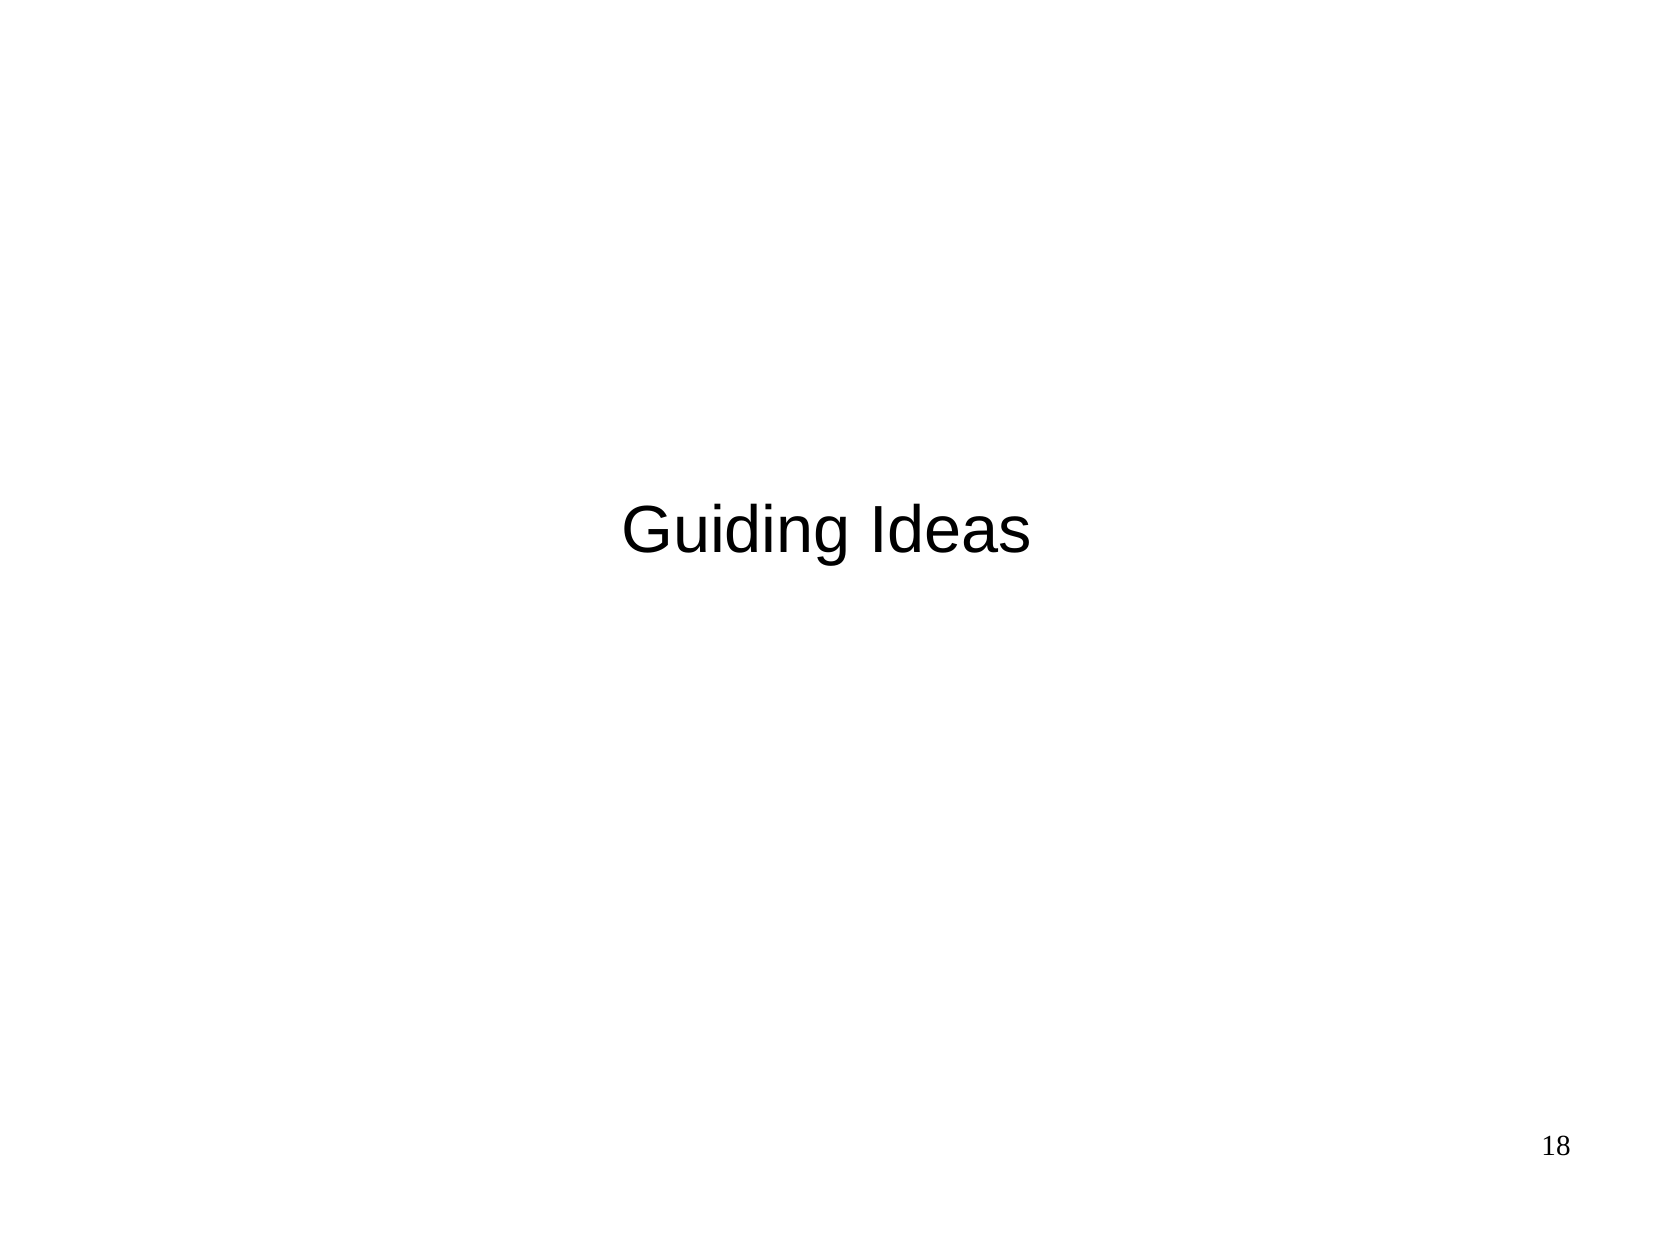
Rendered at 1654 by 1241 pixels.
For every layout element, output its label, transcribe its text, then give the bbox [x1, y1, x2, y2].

subtitle Guiding Ideas [82, 49, 1571, 1010]
